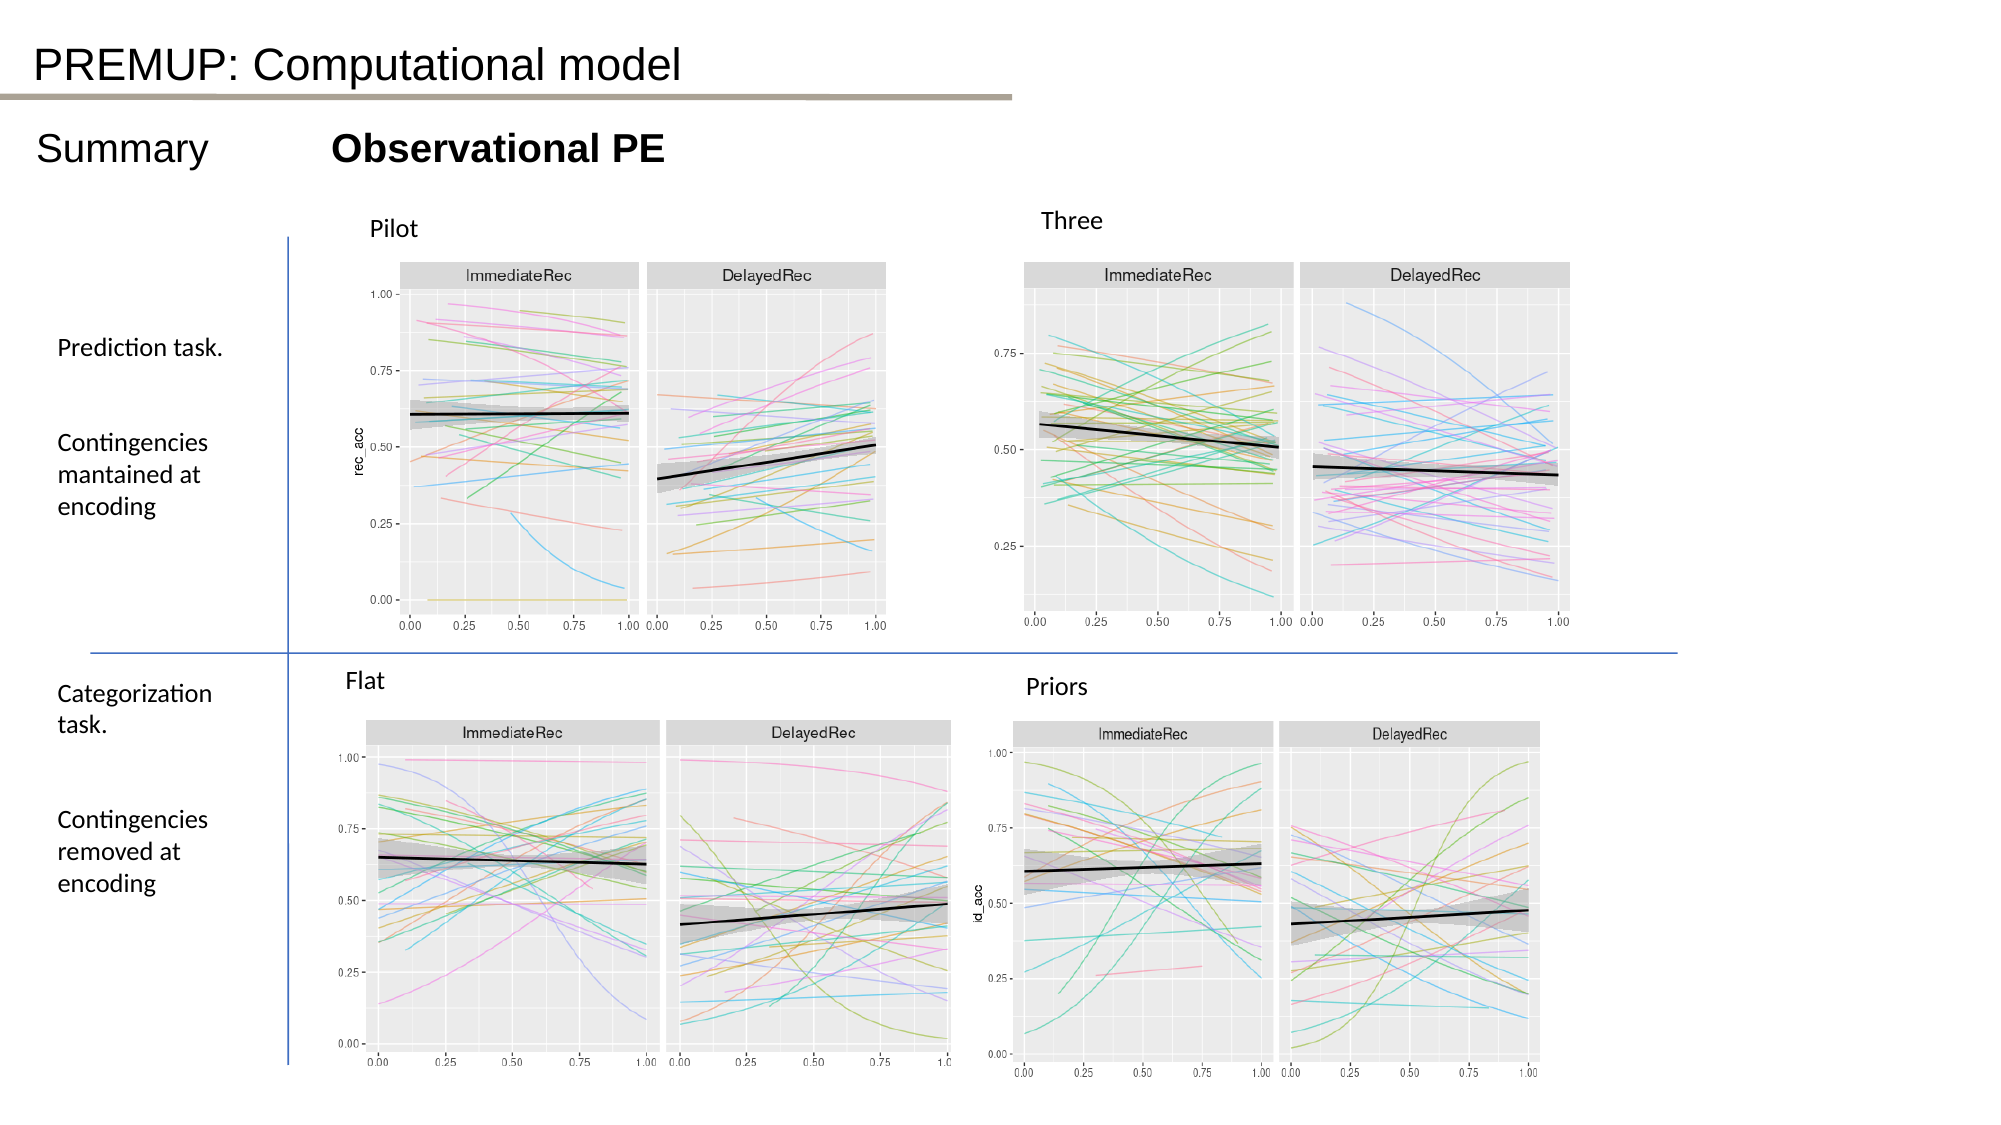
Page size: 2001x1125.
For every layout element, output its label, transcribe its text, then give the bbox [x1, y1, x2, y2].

text_box Categorization task. Contingencies removed at encoding [42, 668, 268, 905]
text_box Pilot [355, 203, 434, 251]
text_box Priors [1011, 661, 1103, 708]
text_box PREMUP: Computational model [15, 27, 1921, 97]
text_box Flat [330, 655, 401, 703]
text_box Summary Observational PE [18, 110, 1692, 182]
picture [345, 254, 900, 631]
text_box Three [1026, 195, 1119, 243]
picture [991, 258, 1577, 630]
picture [338, 714, 951, 1068]
picture [967, 717, 1545, 1080]
text_box Prediction task. Contingencies mantained at encoding [42, 322, 257, 528]
